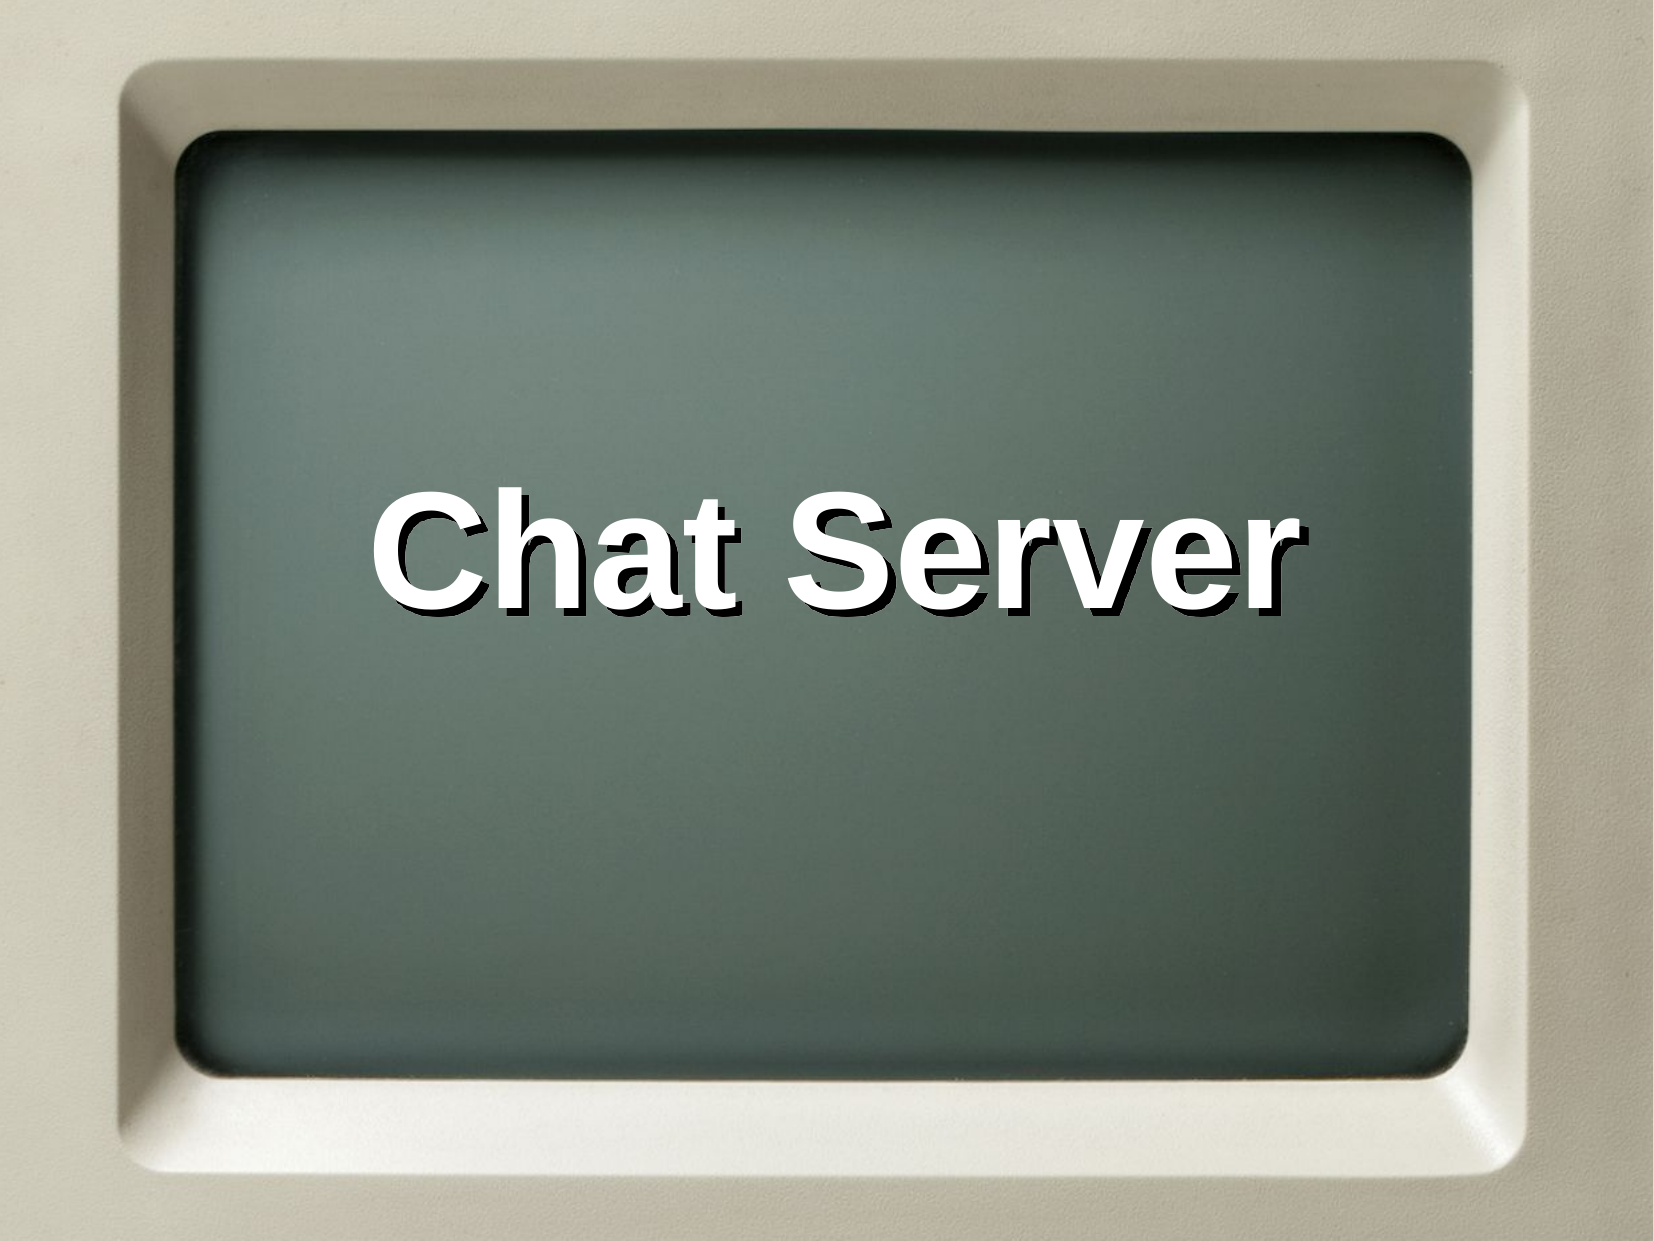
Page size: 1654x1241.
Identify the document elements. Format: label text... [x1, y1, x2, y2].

title Chat Server [198, 408, 1474, 694]
picture [0, 0, 1654, 1241]
